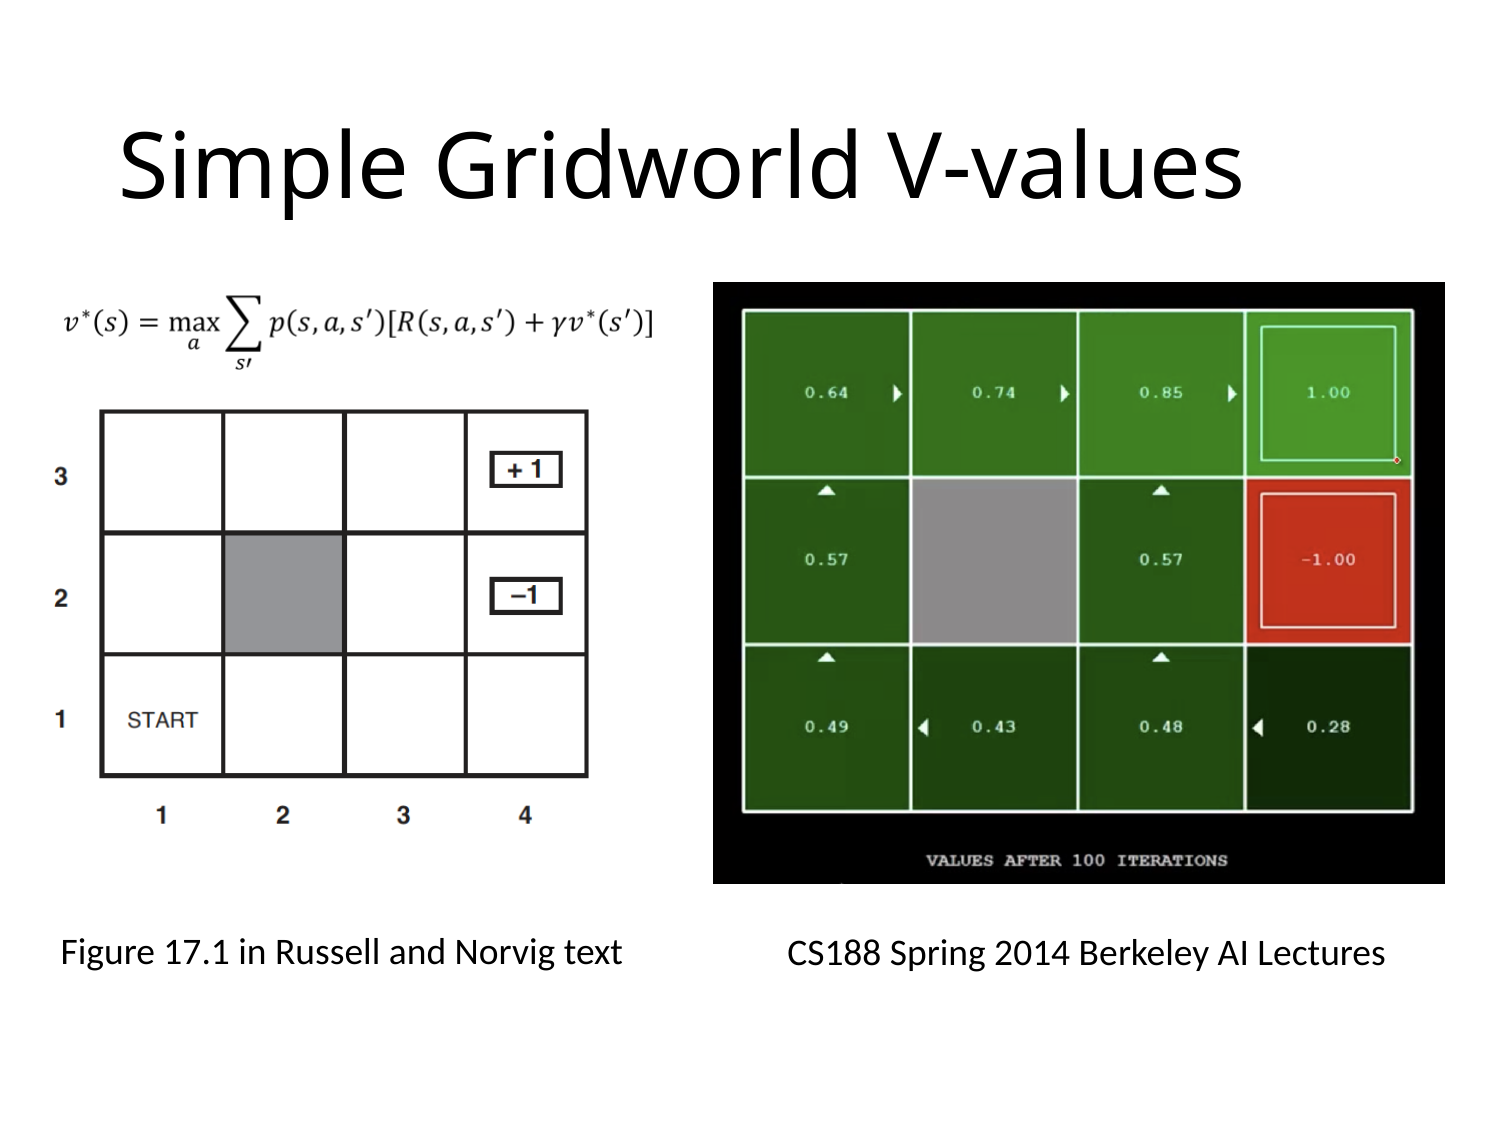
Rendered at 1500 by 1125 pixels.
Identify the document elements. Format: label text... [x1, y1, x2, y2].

picture [713, 282, 1445, 884]
text_box Figure 17.1 in Russell and Norvig text [45, 919, 641, 980]
text_box [34, 259, 684, 378]
picture [22, 394, 600, 839]
text_box CS188 Spring 2014 Berkeley AI Lectures [772, 920, 1418, 981]
title Simple Gridworld V-values [103, 59, 1397, 278]
